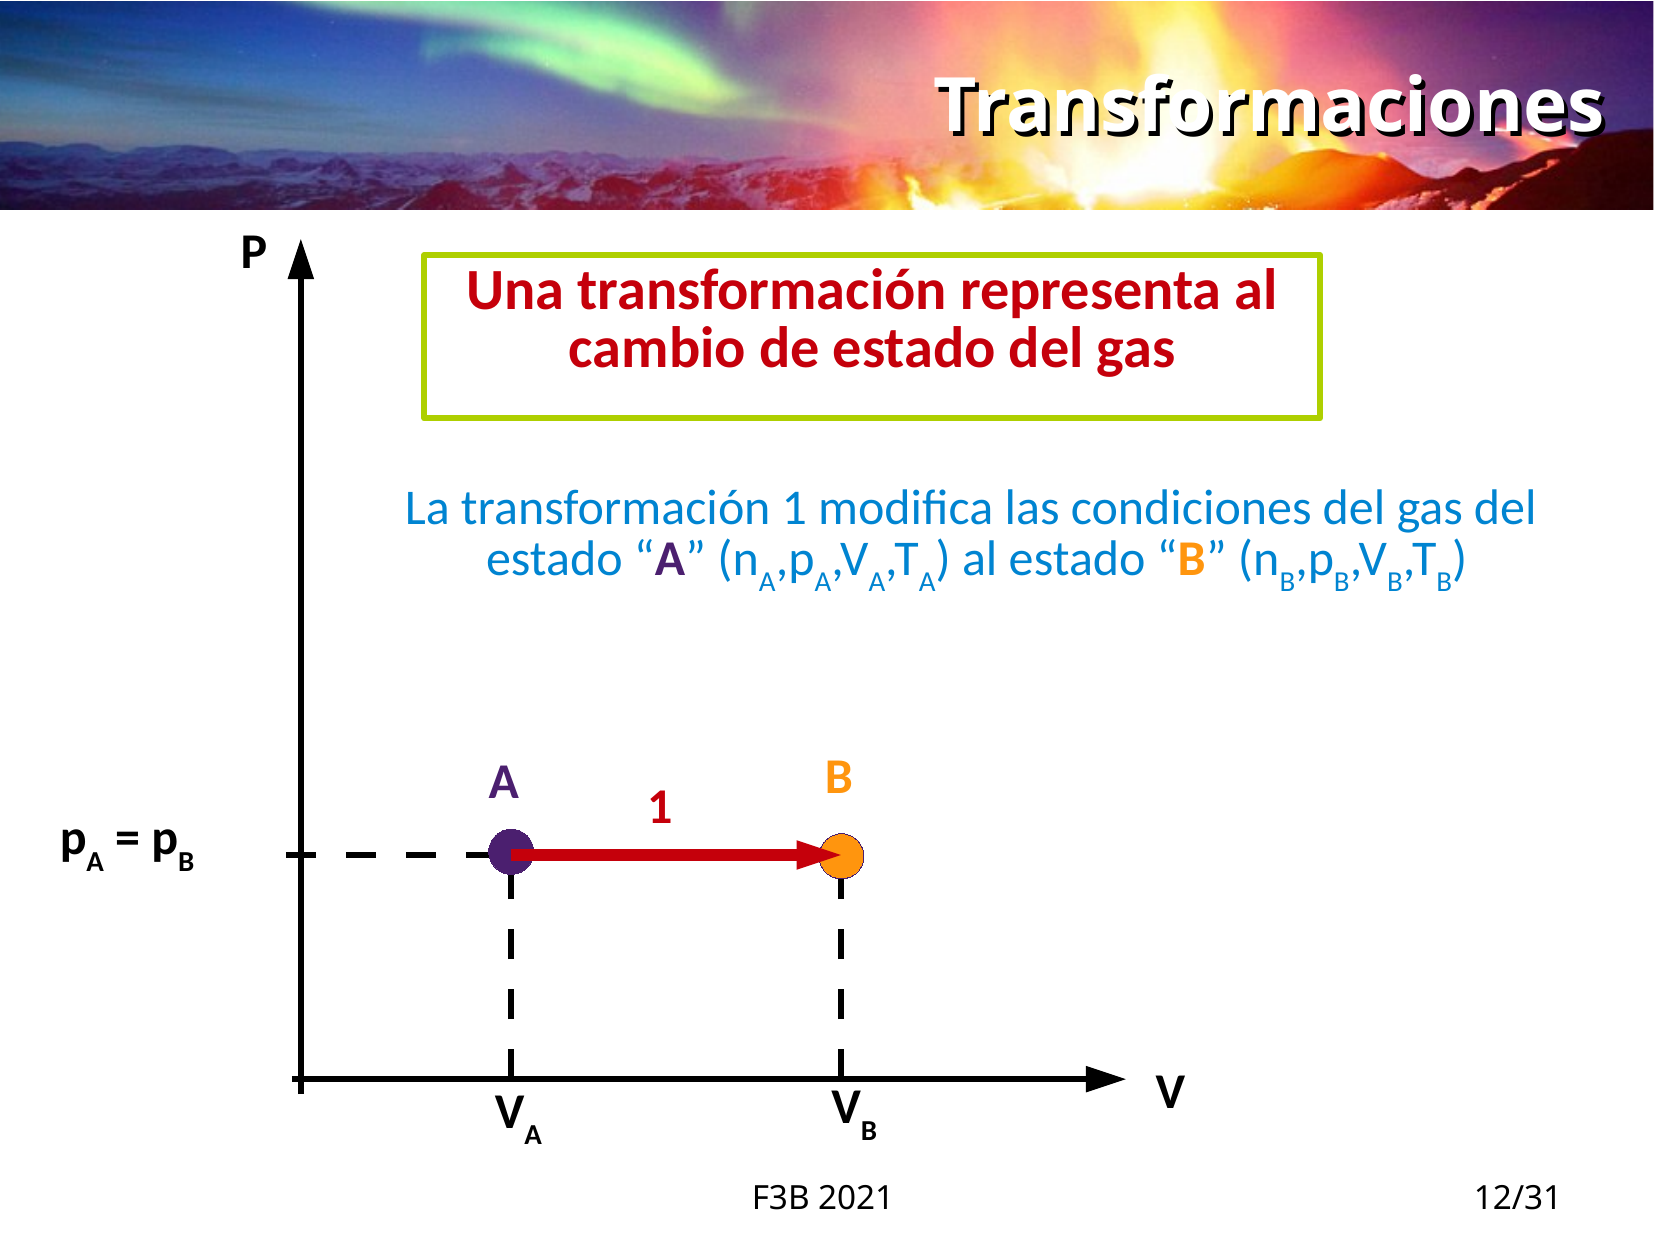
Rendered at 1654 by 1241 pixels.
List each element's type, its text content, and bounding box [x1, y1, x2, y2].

text_box VB [816, 1079, 892, 1166]
picture [0, 1, 1654, 210]
text_box pA = pB [45, 810, 210, 897]
title Transformaciones [45, 15, 1606, 191]
text_box A [473, 753, 534, 830]
text_box [820, 833, 864, 879]
text_box Una transformación representa al cambio de estado del gas [424, 255, 1321, 419]
text_box La transformación 1 modifica las condiciones del gas del estado “A” (nA,pA,VA,TA) al estado “B” (nB,pB,VB,TB) [390, 480, 1569, 628]
text_box [488, 829, 534, 875]
text_box VA [480, 1083, 557, 1171]
text_box V [1140, 1064, 1201, 1141]
text_box P [225, 224, 282, 301]
text_box B [810, 749, 868, 826]
text_box 1 [632, 779, 688, 856]
